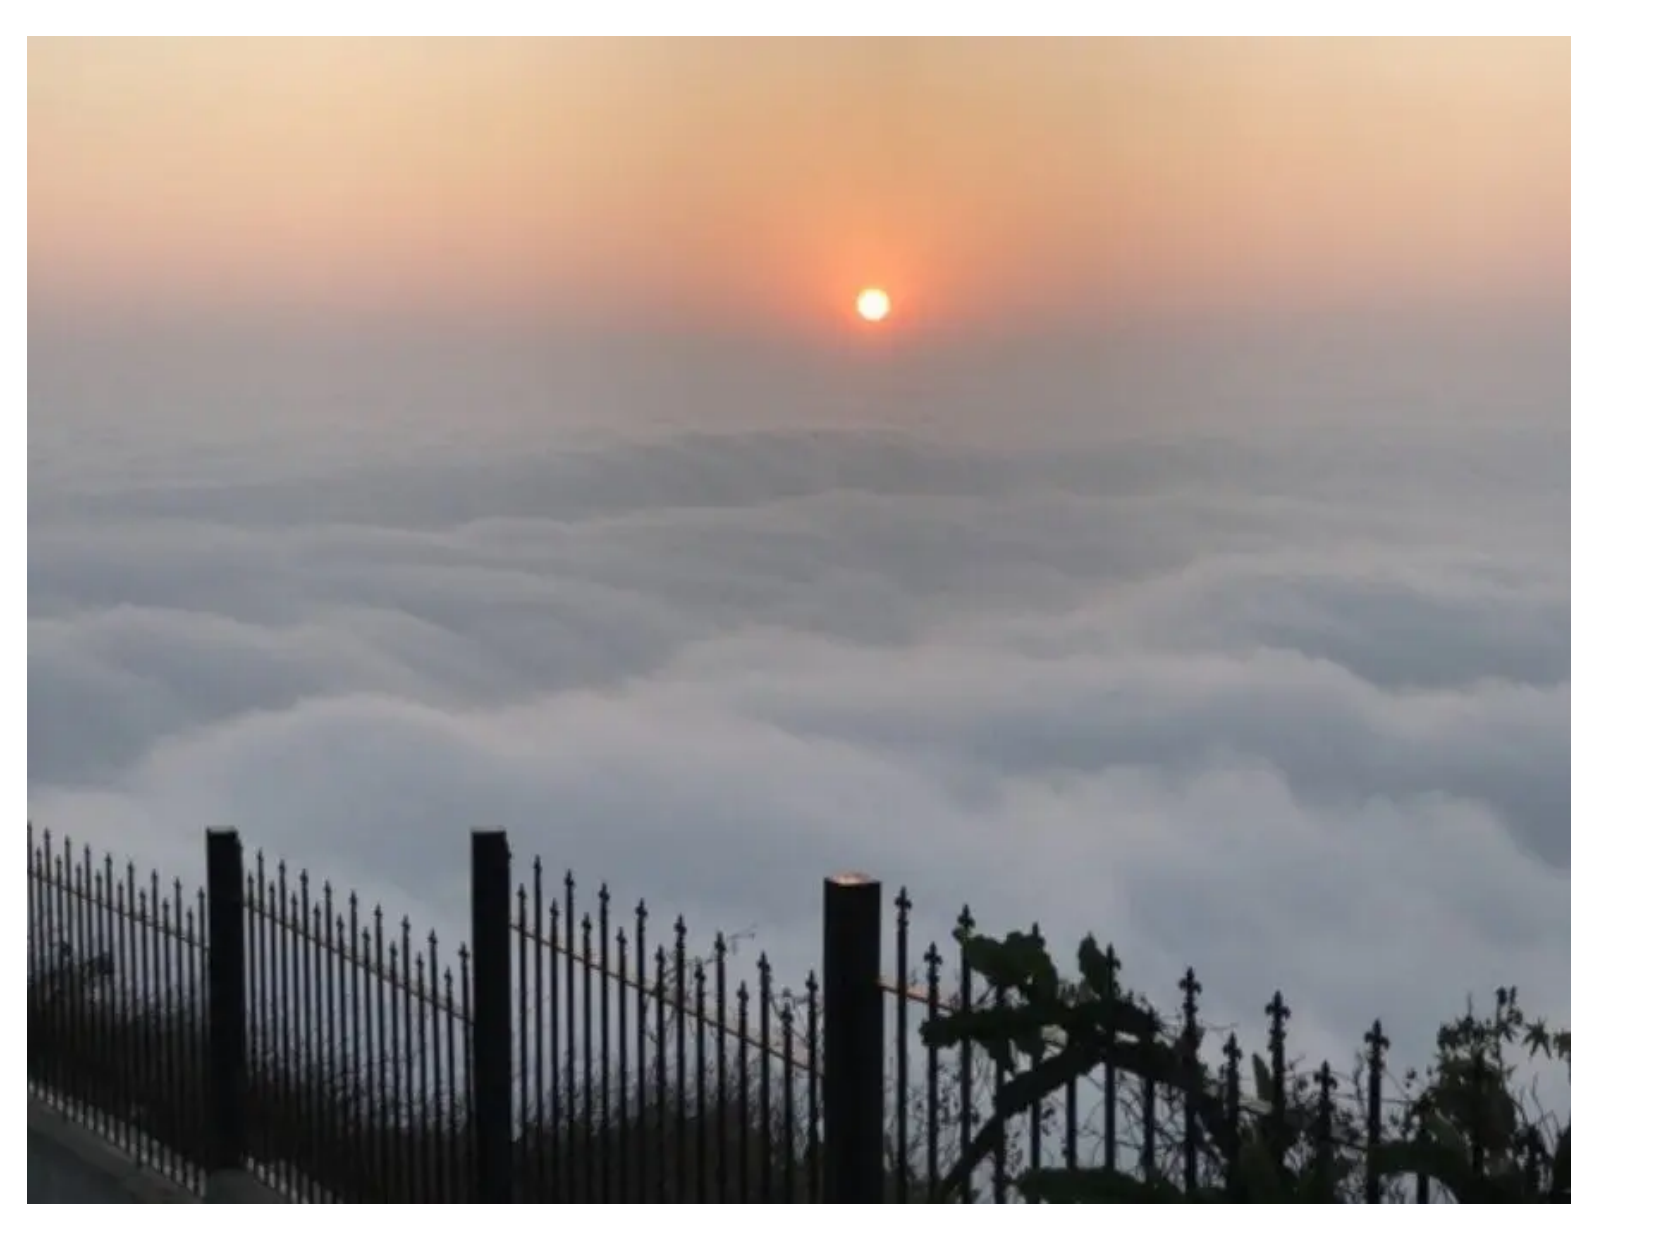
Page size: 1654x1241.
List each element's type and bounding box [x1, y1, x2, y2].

picture [27, 36, 1571, 1204]
